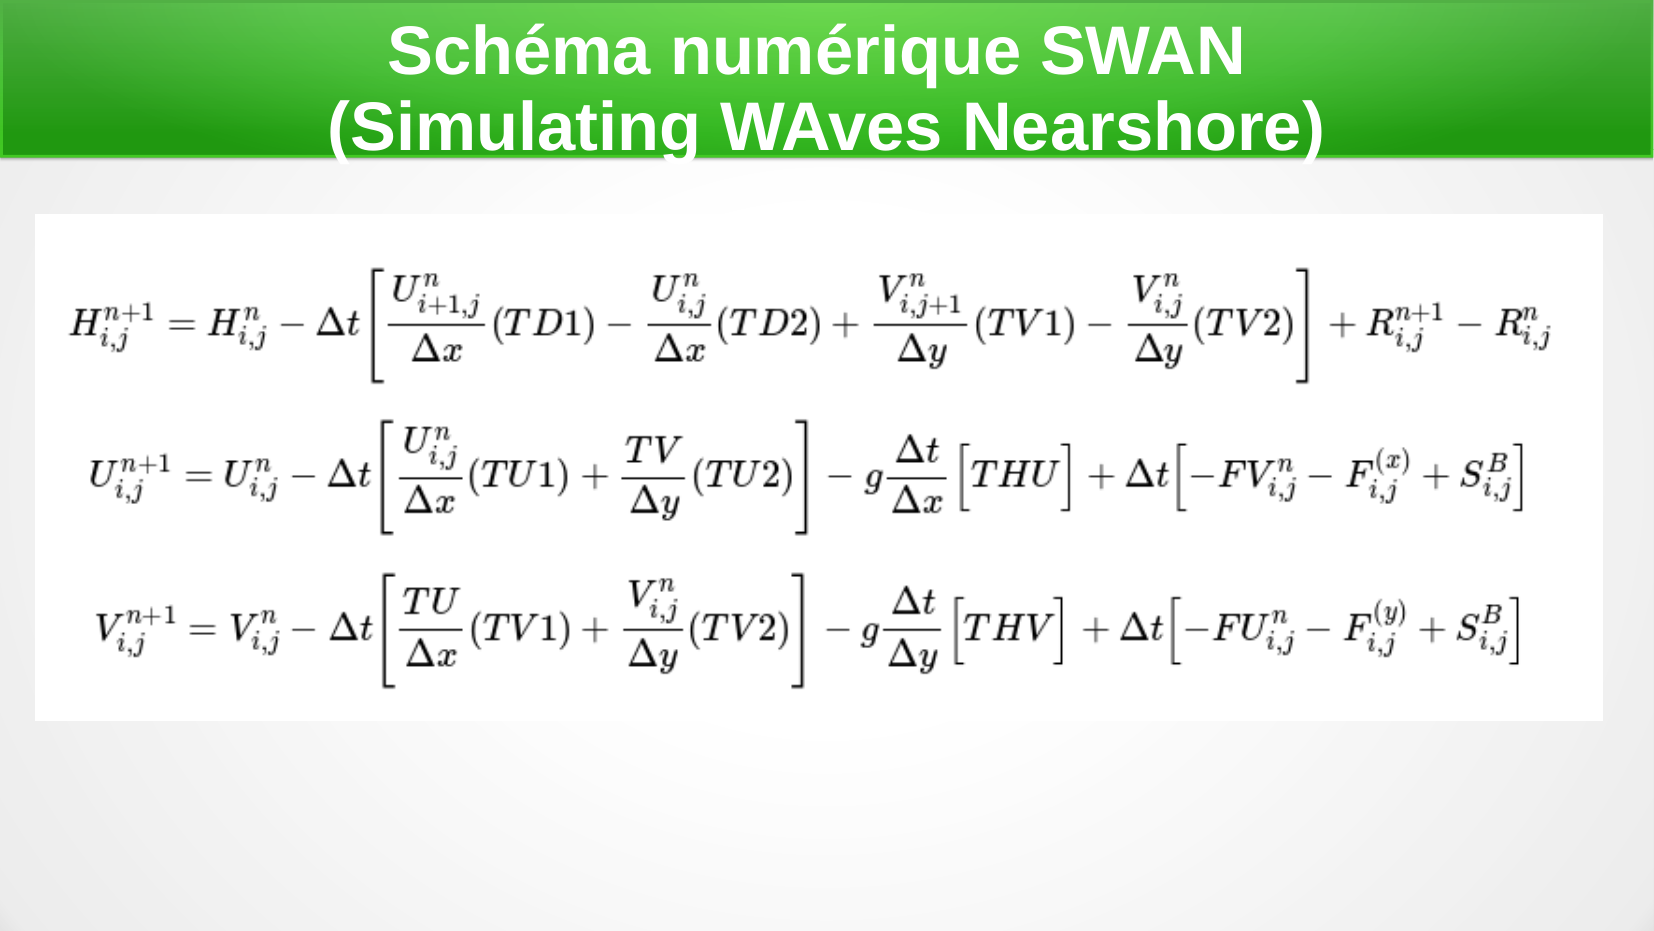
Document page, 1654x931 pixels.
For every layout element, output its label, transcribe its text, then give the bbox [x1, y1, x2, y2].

title Schéma numérique SWAN (Simulating WAves Nearshore) [82, 11, 1571, 166]
picture [35, 214, 1603, 721]
